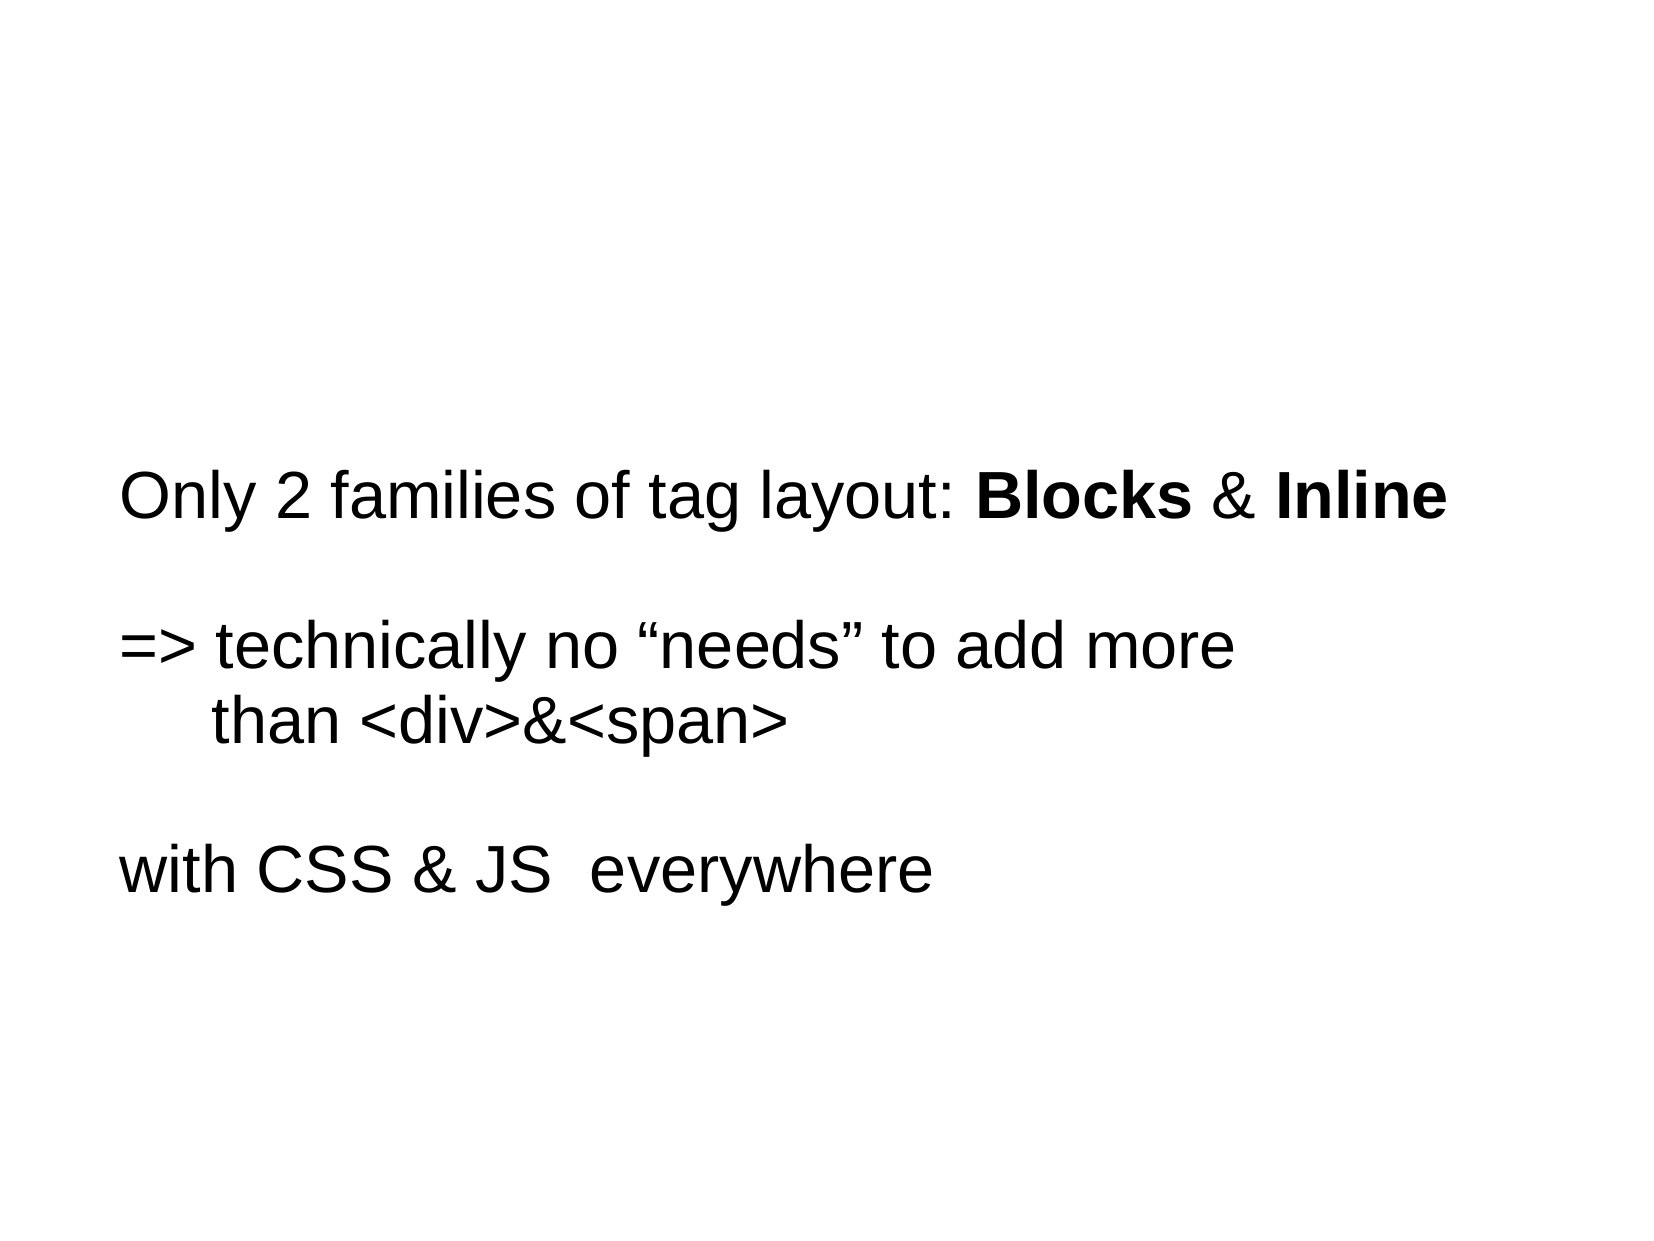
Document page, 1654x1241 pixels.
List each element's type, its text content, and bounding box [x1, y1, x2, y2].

text_box Only 2 families of tag layout: Blocks & Inline => technically no “needs” to add more than <div>&<span> with CSS & JS everywhere [105, 450, 1498, 915]
